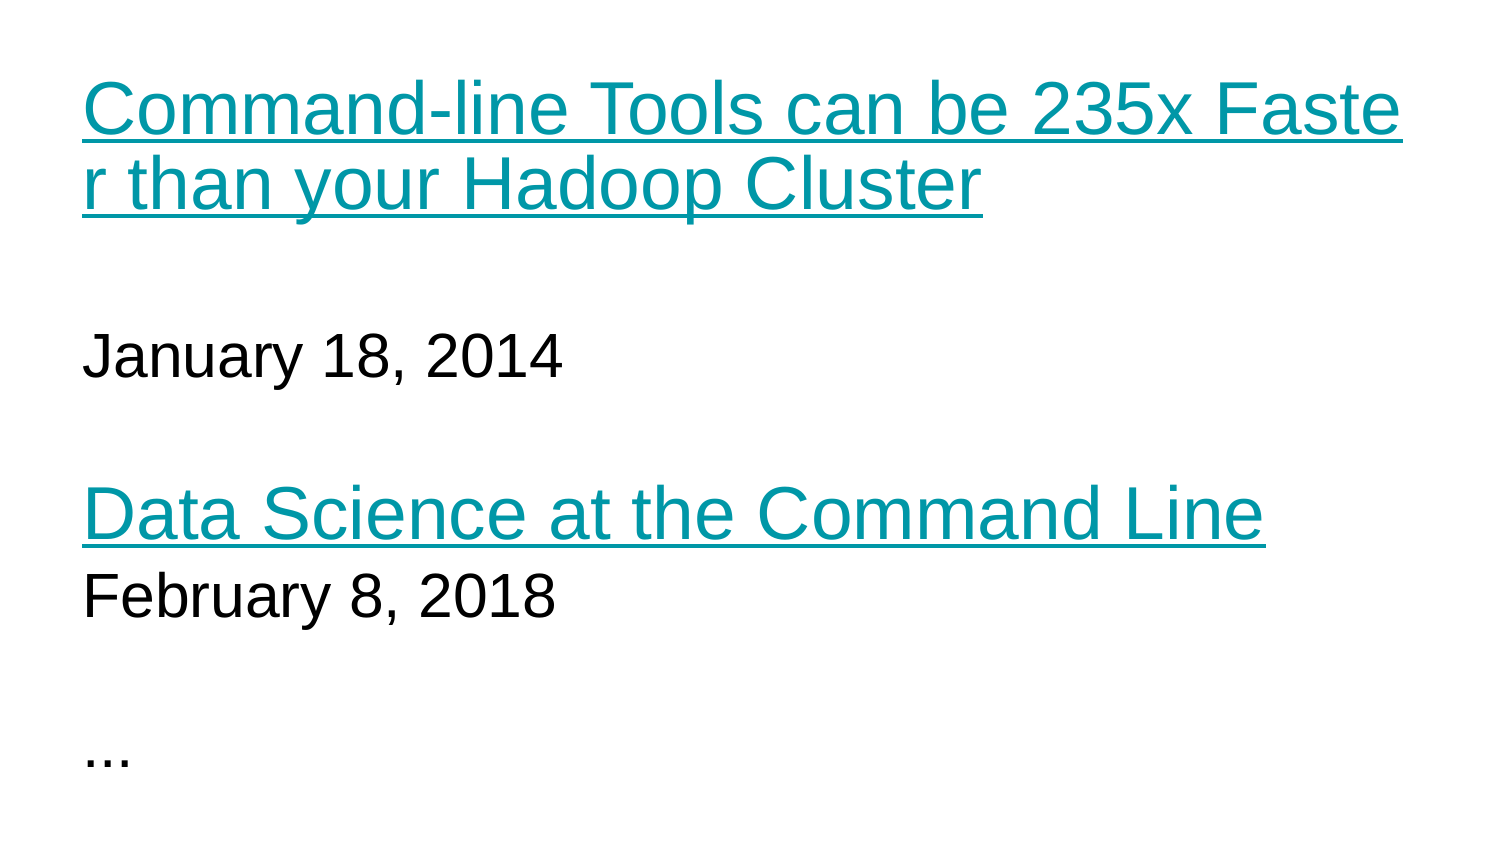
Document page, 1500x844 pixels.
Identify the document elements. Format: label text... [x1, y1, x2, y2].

title Command-line Tools can be 235x Faster than your Hadoop Cluster January 18, 2014 Data Science at the Command Line February 8, 2018 ... [67, 44, 1433, 799]
